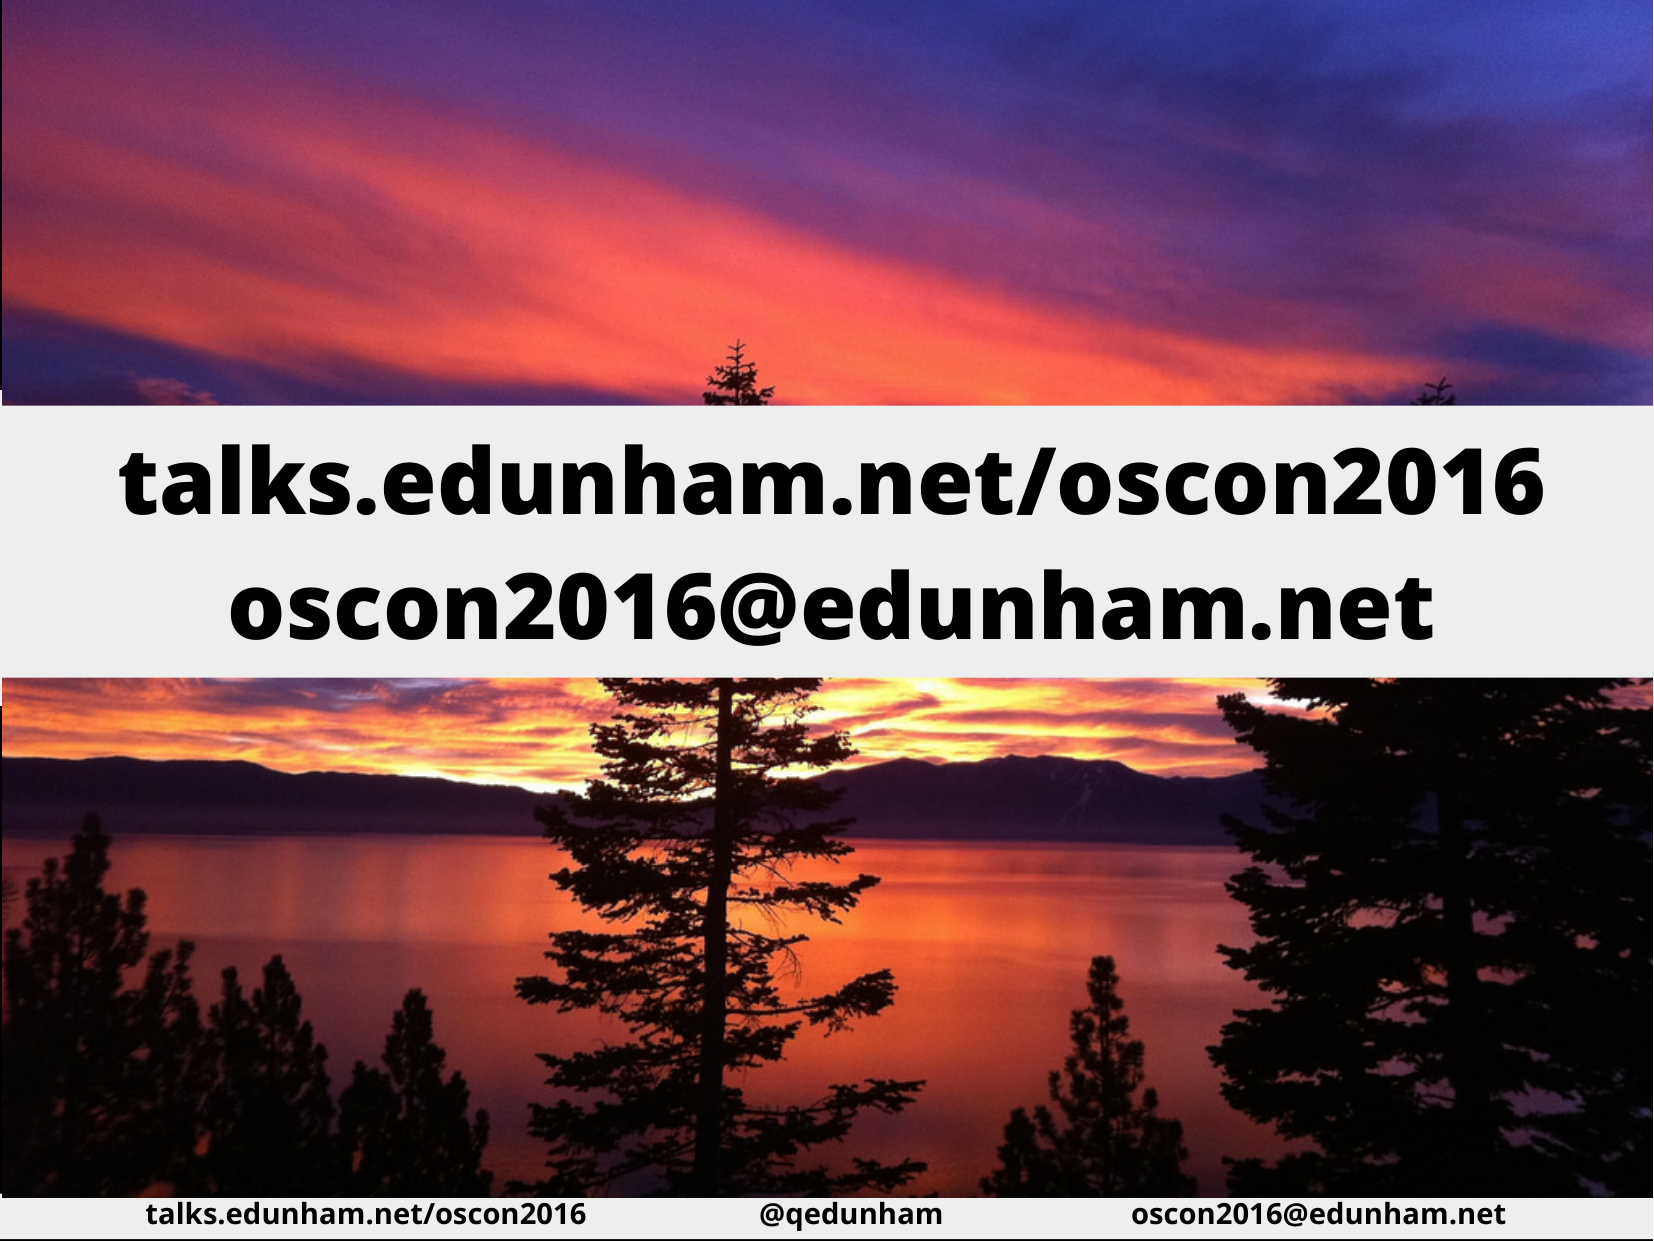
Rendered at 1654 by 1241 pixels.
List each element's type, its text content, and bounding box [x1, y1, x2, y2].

title talks.edunham.net/oscon2016 oscon2016@edunham.net [0, 405, 1653, 678]
picture [2, 678, 1653, 1198]
picture [2, 0, 1653, 405]
